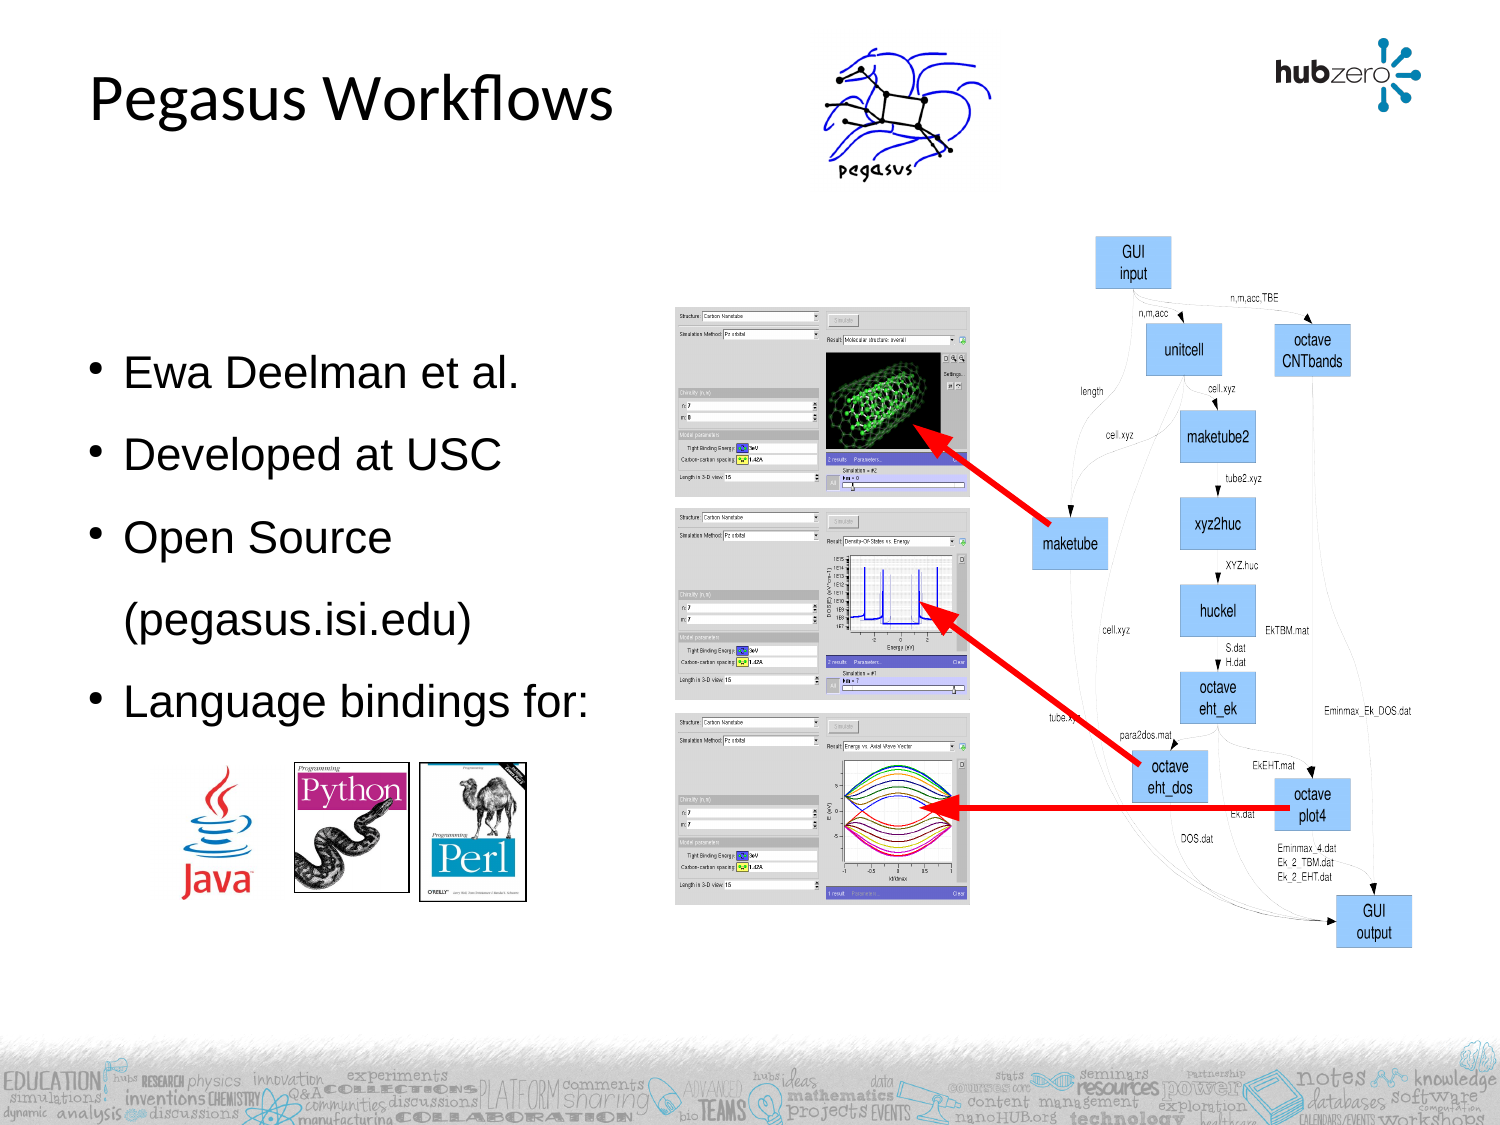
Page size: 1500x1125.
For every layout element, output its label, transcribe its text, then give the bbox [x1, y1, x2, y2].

picture [0, 1034, 1500, 1125]
picture [675, 713, 970, 905]
picture [1272, 35, 1424, 44]
picture [295, 763, 409, 892]
picture [675, 307, 970, 497]
text_box Ewa Deelman et al. Developed at USC Open Source (pegasus.isi.edu) Language bindings for: [72, 307, 631, 708]
title Pegasus Workflows [75, 44, 810, 144]
picture [420, 763, 526, 901]
title Pegasus Workflows [1001, 44, 1425, 144]
picture [150, 765, 285, 900]
picture [810, 29, 1001, 192]
picture [1005, 209, 1435, 976]
picture [675, 508, 970, 700]
